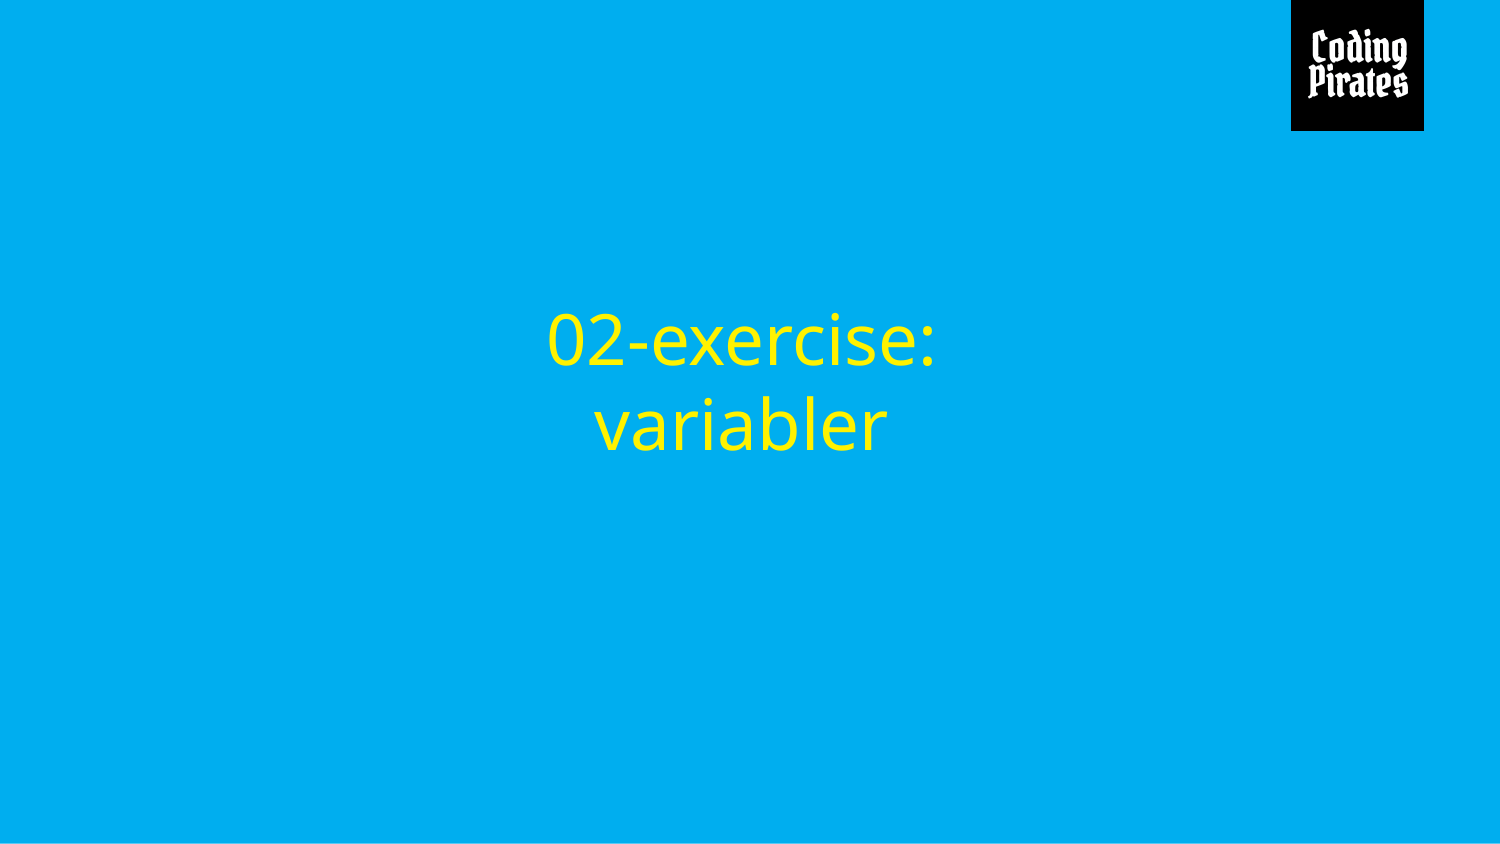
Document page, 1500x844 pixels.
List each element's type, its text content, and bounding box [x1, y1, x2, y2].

picture [1292, 0, 1423, 130]
title 02-exercise: variabler [12, 352, 1472, 491]
